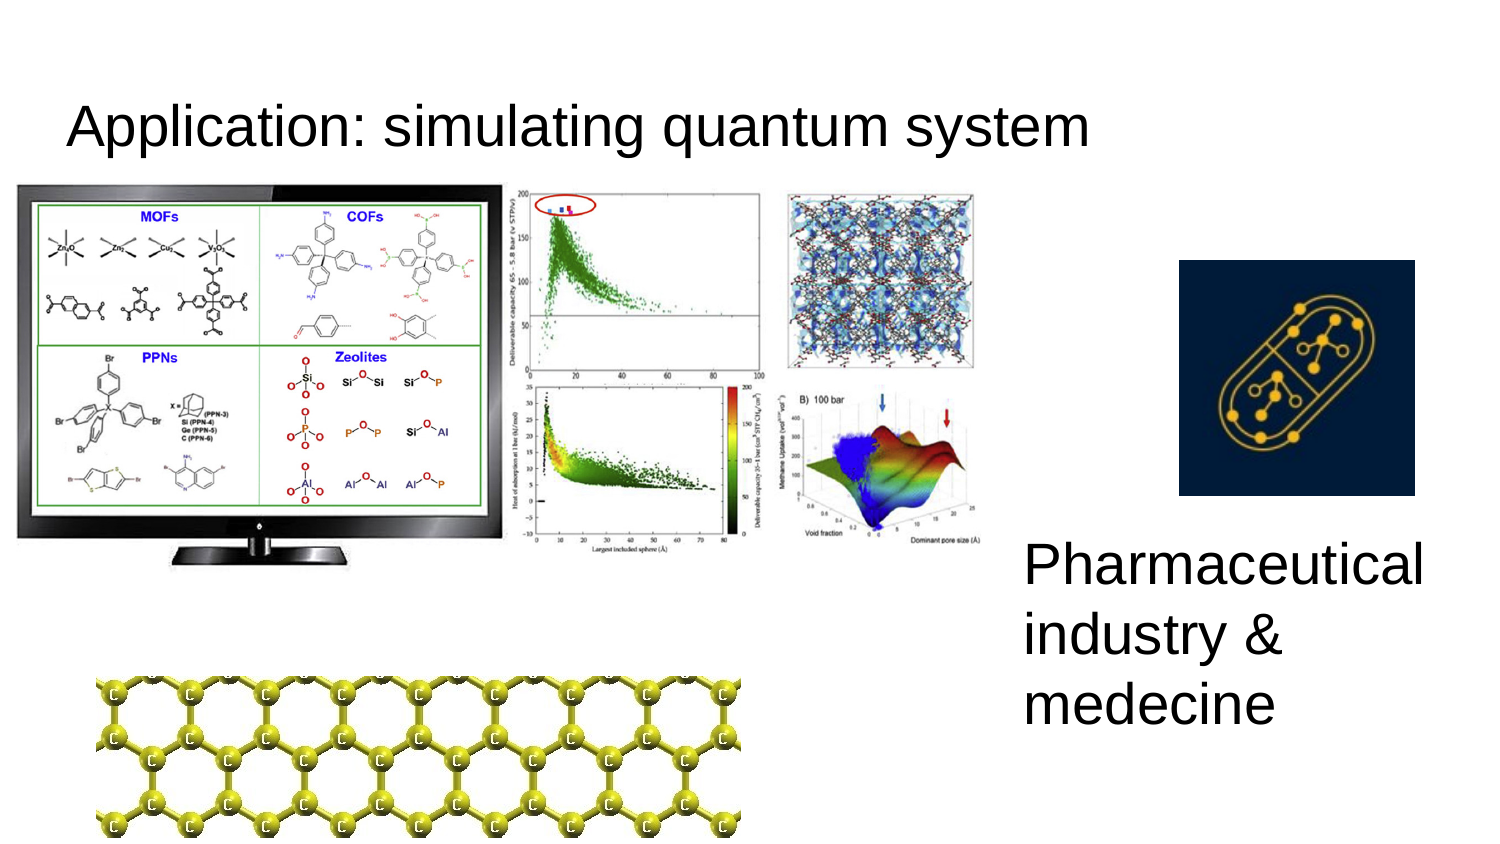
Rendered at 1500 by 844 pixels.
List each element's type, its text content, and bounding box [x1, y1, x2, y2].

picture [96, 676, 741, 838]
title Application: simulating quantum system [51, 72, 1449, 167]
picture [16, 182, 982, 574]
text_box Pharmaceutical industry & medecine [1008, 510, 1489, 796]
picture [1179, 260, 1415, 496]
